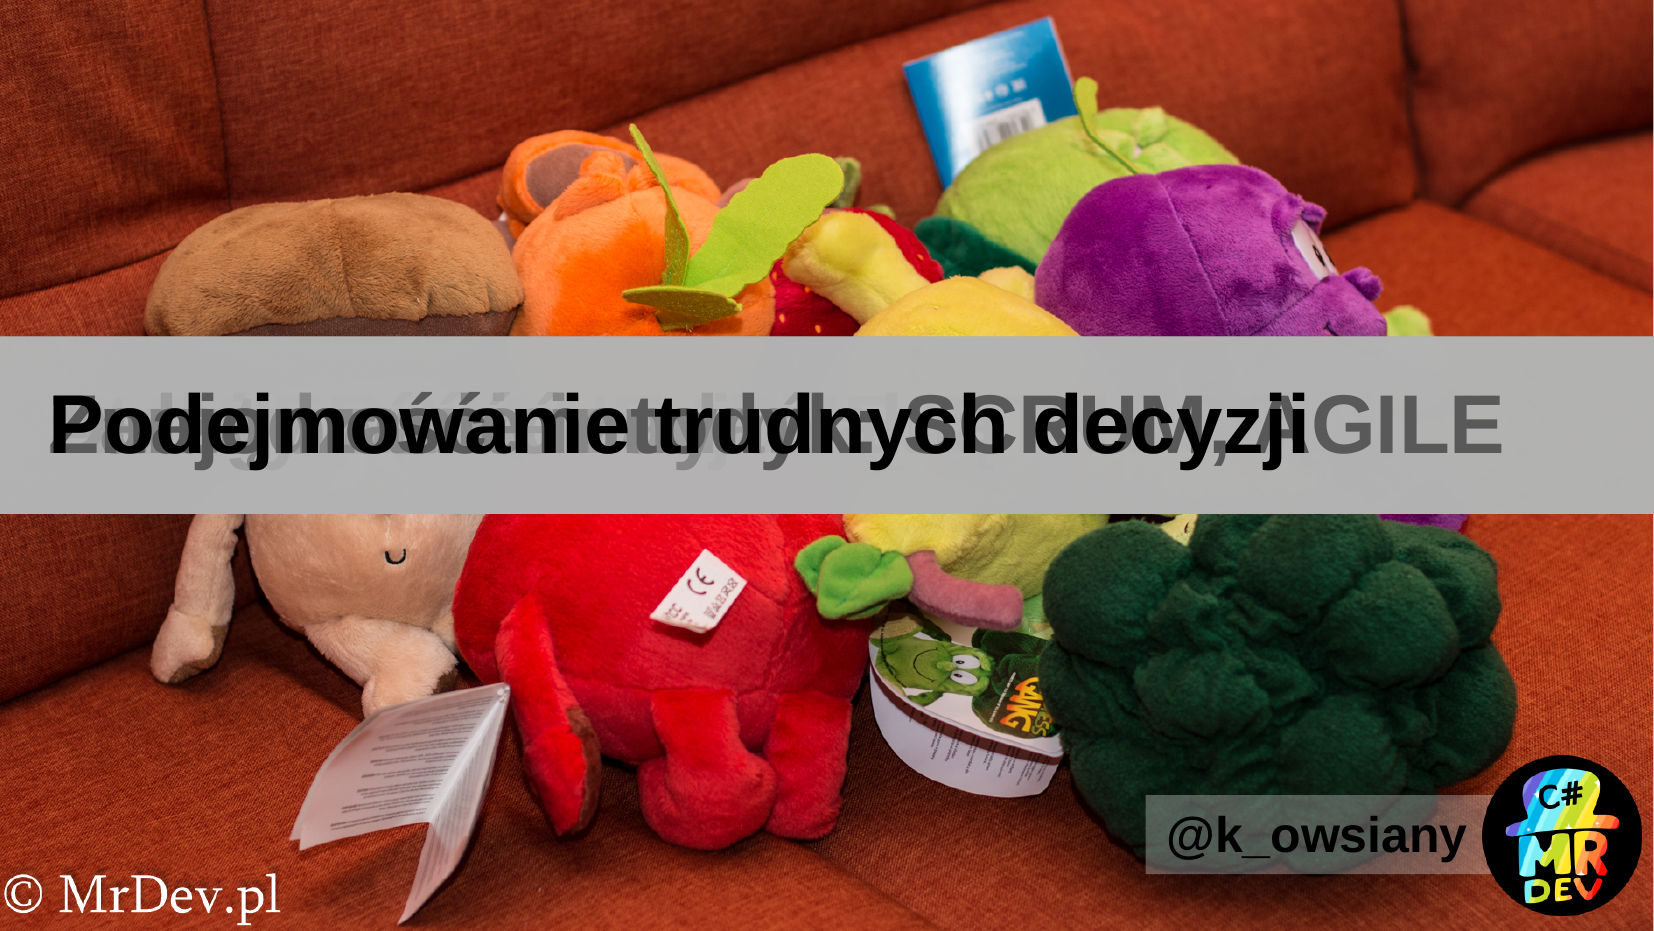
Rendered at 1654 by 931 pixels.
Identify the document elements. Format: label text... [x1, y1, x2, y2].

text_box @k_owsiany [1145, 795, 1482, 875]
picture [0, 514, 1654, 931]
picture [0, 0, 1654, 336]
text_box Podejmowanie trudnych decyzji [0, 336, 1654, 514]
